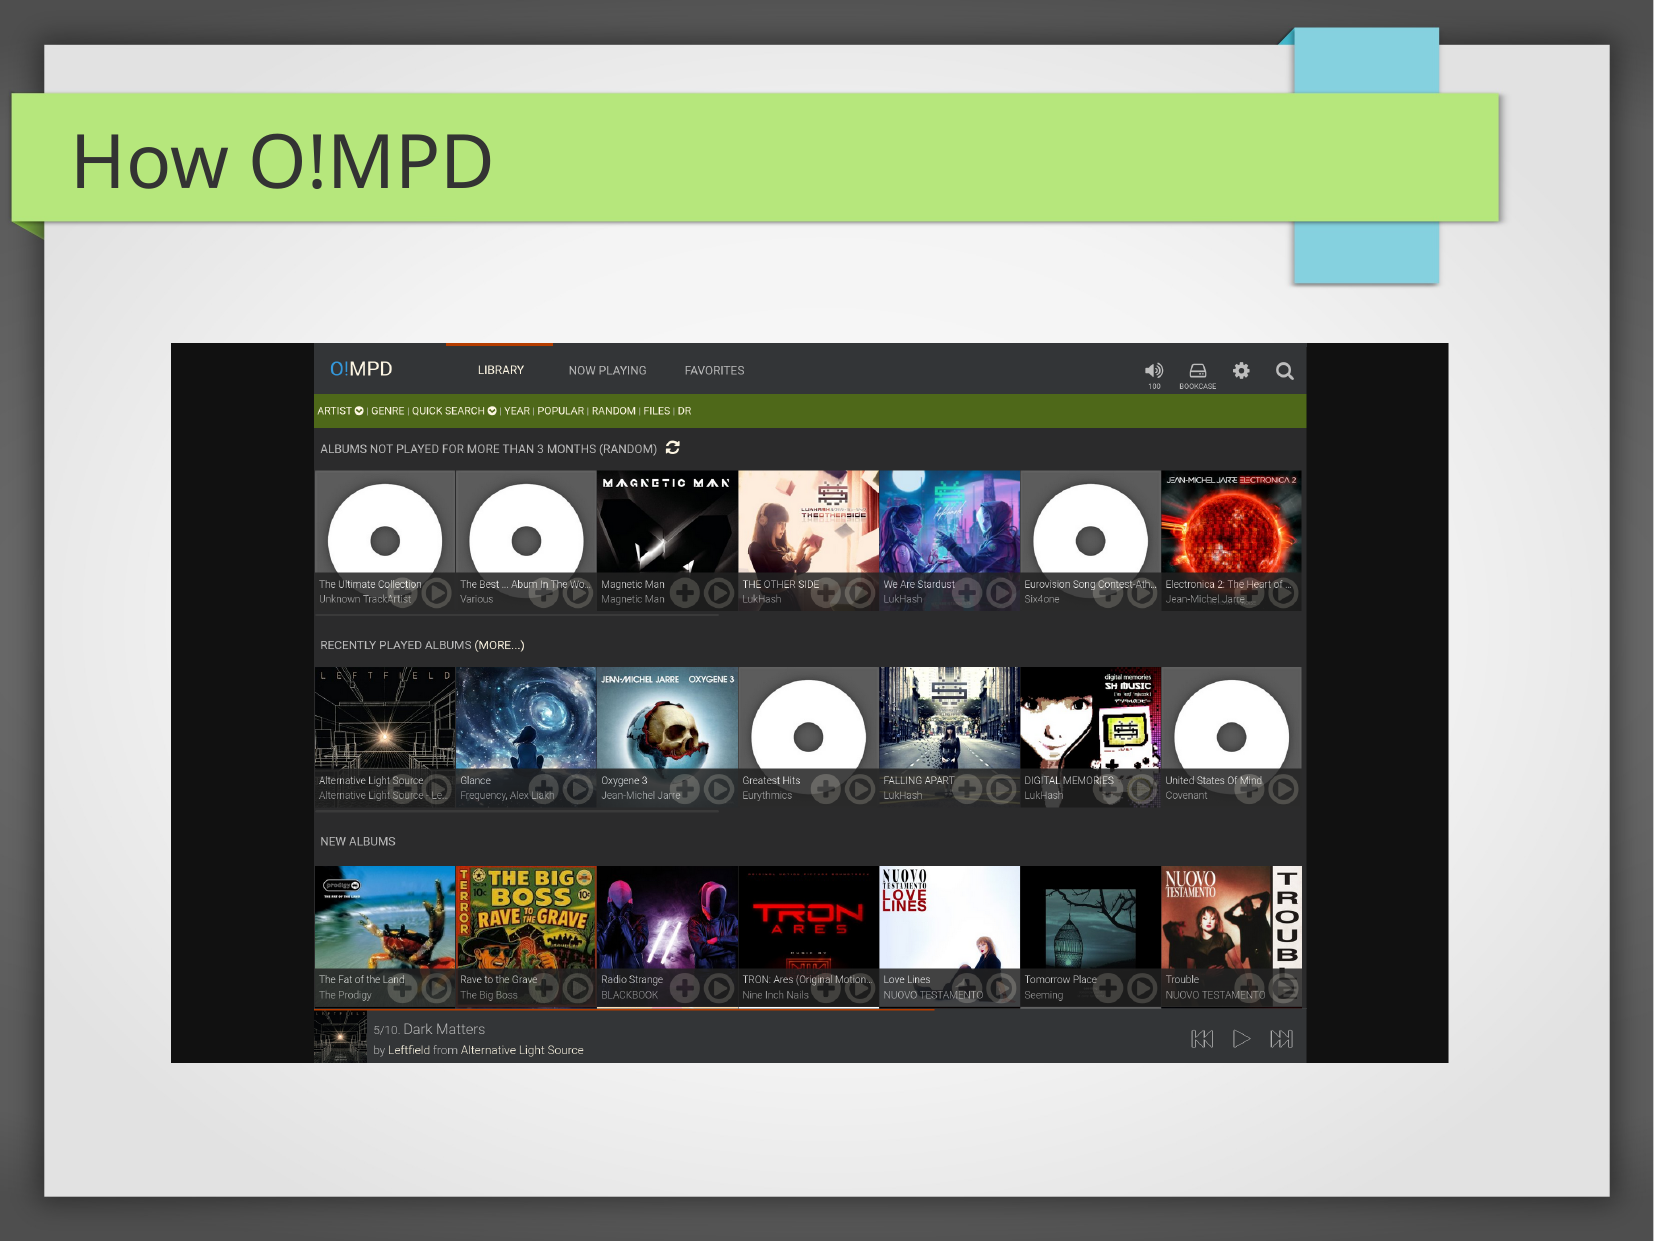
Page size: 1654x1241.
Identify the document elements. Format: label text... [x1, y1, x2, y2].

title How O!MPD [70, 106, 1229, 213]
picture [0, 0, 1654, 1241]
